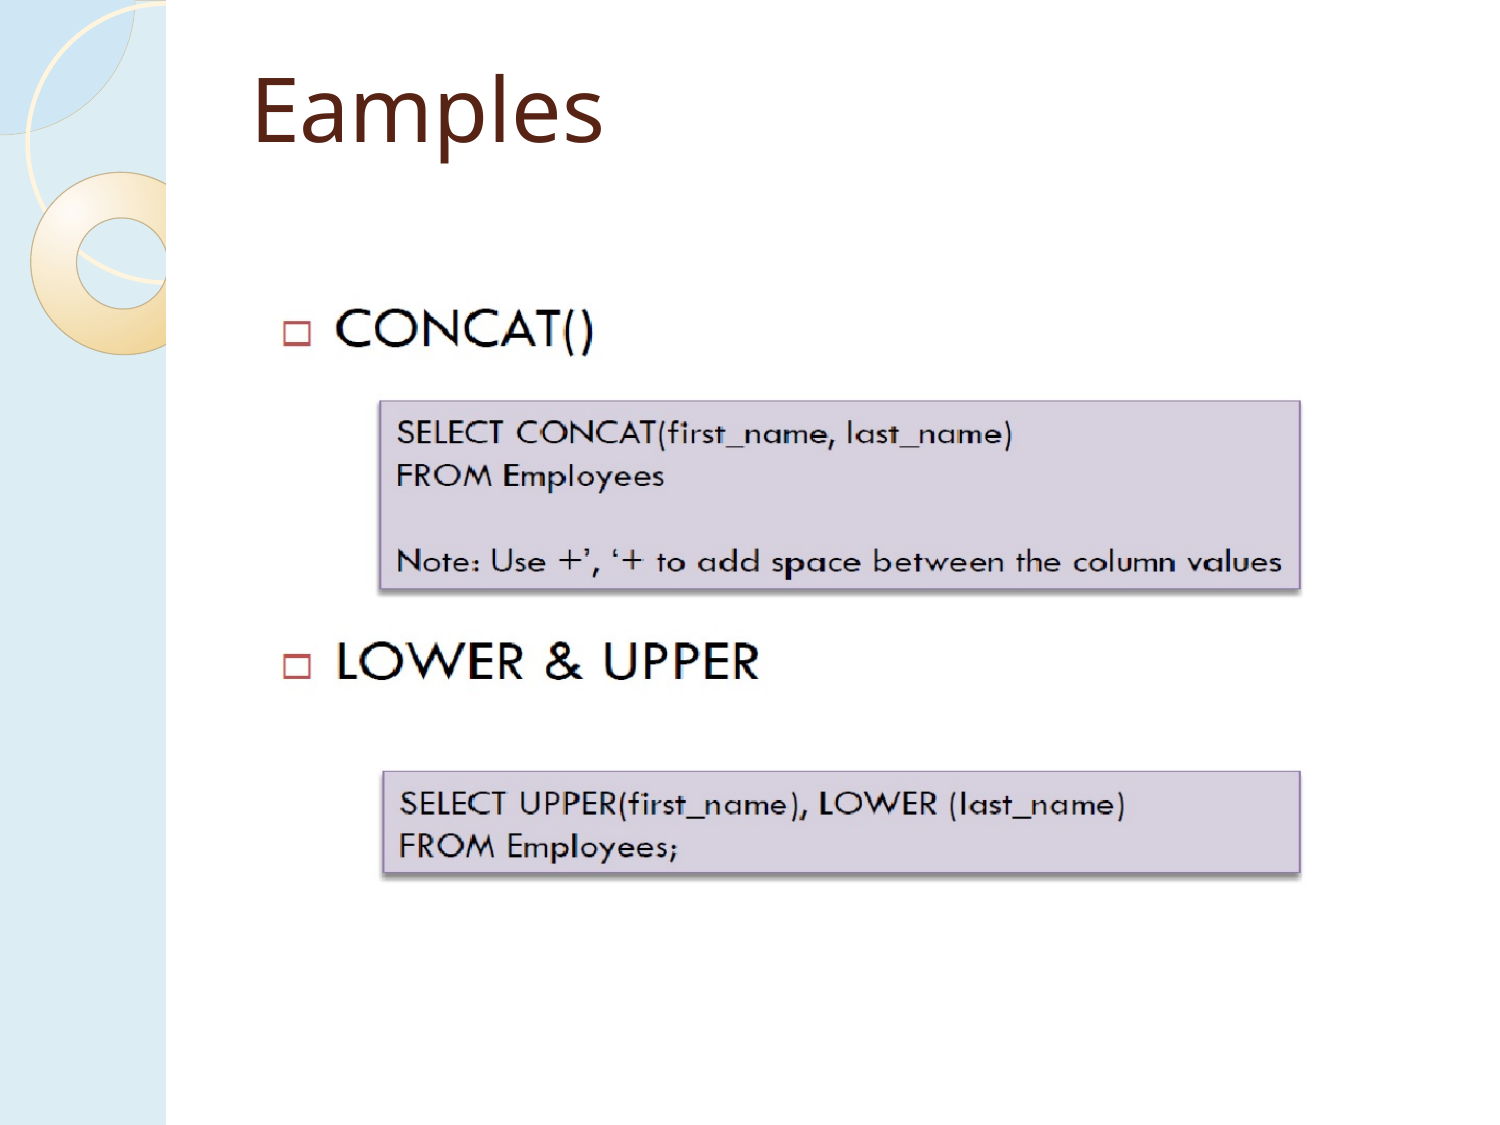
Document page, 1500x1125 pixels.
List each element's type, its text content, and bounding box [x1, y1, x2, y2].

title Eamples [235, 45, 1466, 233]
picture [250, 293, 1451, 969]
